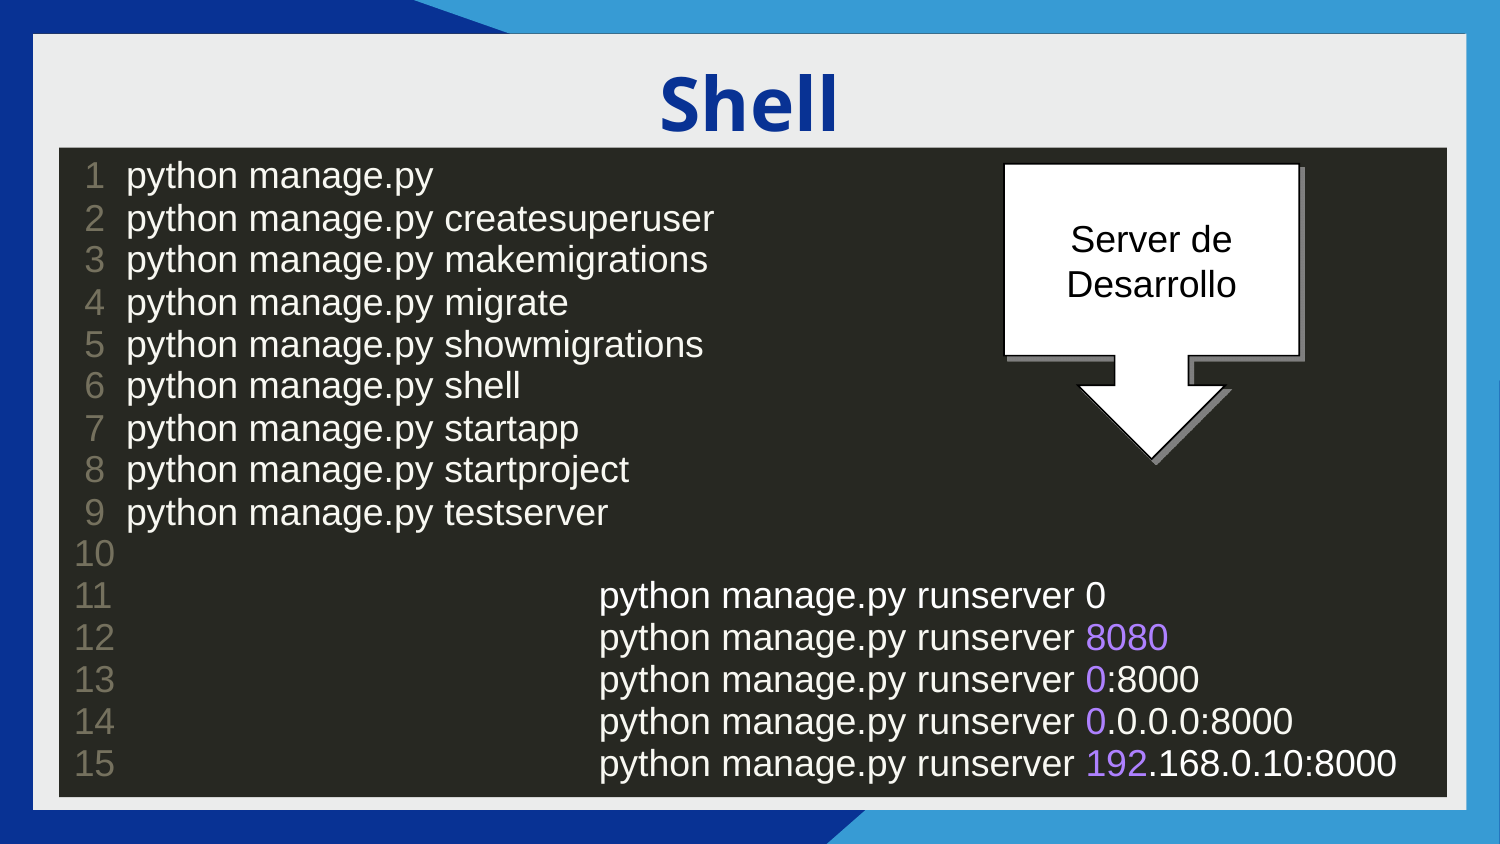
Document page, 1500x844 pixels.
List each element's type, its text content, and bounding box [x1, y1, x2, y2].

text_box Server de Desarrollo [1003, 163, 1300, 460]
text_box 1 python manage.py 2 python manage.py createsuperuser 3 python manage.py makemigrations 4 python manage.py migrate 5 python manage.py showmigrations 6 python manage.py shell 7 python manage.py startapp 8 python manage.py startproject 9 python manage.py testserver 10 11 python manage.py runserver 0 12 python manage.py runserver 8080 13 python manage.py runserver 0:8000 14 python manage.py runserver 0.0.0.0:8000 15 python manage.py runserver 192.168.0.10:8000 [59, 147, 1447, 798]
title Shell [34, 36, 1466, 178]
